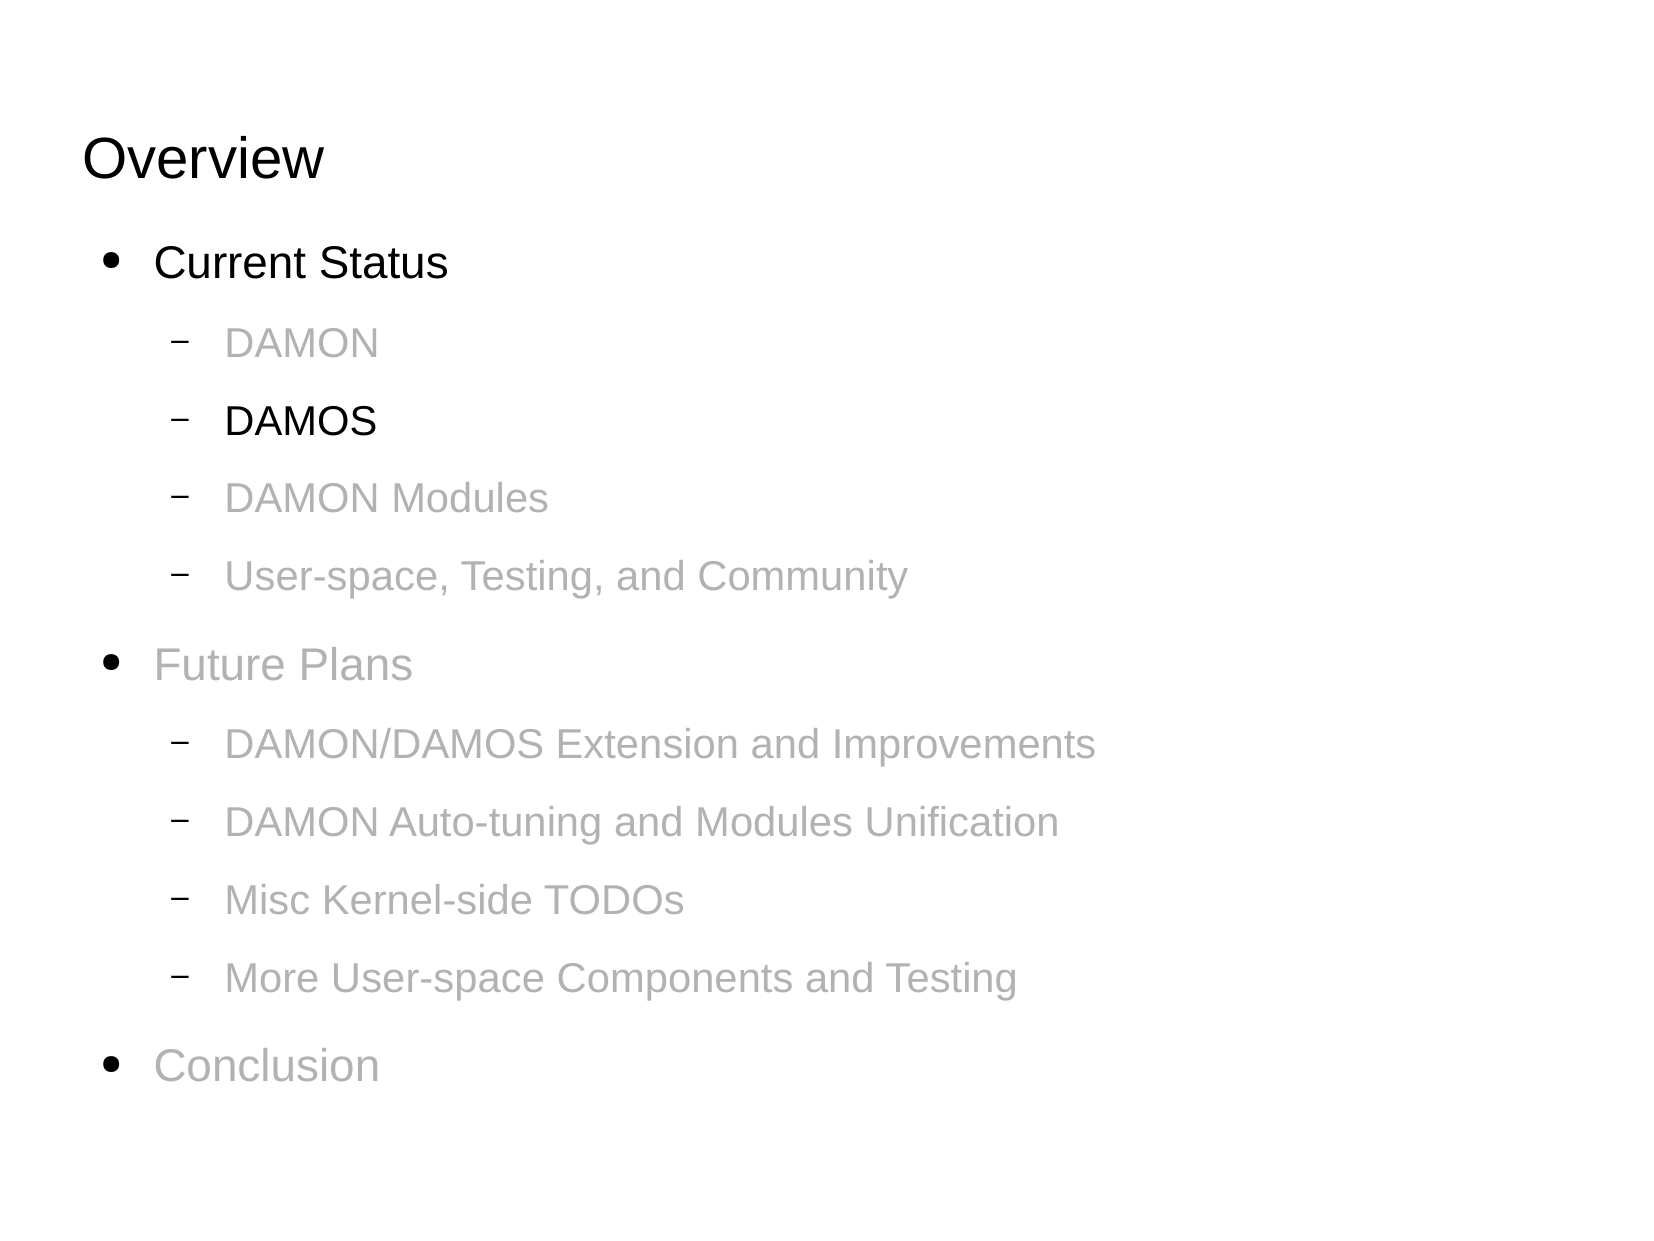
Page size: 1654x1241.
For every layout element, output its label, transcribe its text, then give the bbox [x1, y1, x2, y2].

list Current Status DAMON DAMOS DAMON Modules User-space, Testing, and Community Future Plans DAMON/DAMOS Extension and Improvements DAMON Auto-tuning and Modules Unification Misc Kernel-side TODOs More User-space Components and Testing Conclusion [82, 236, 1571, 1111]
title Overview [82, 108, 1571, 210]
